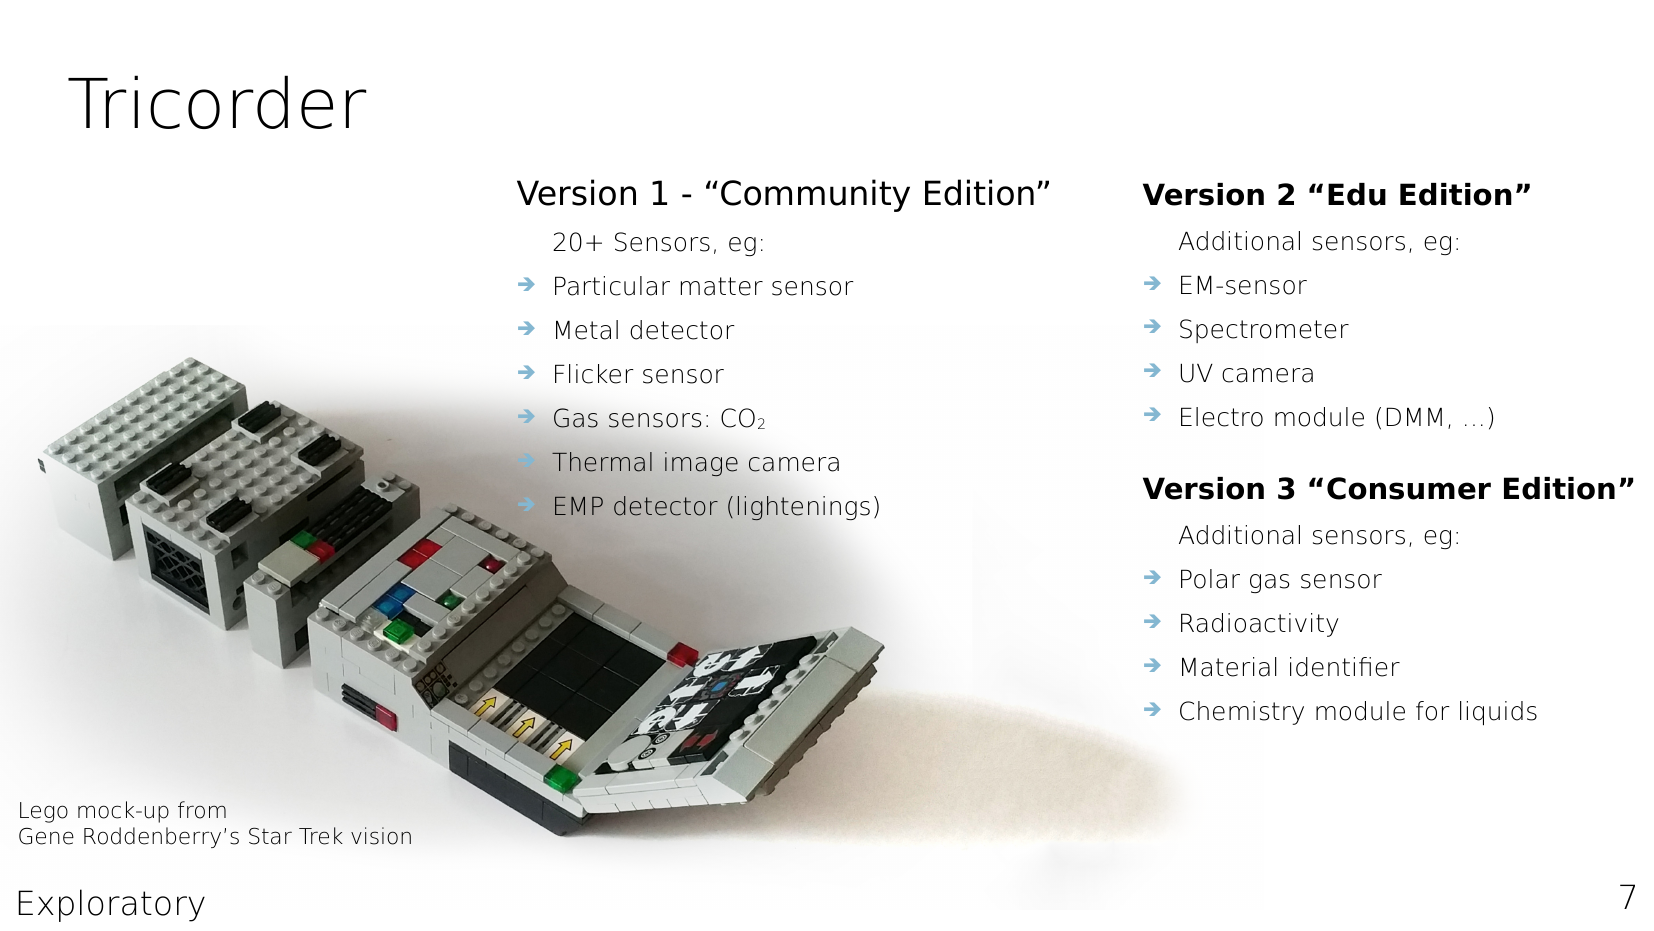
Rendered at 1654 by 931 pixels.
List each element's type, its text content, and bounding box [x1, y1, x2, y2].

picture [0, 325, 1264, 910]
title Tricorder [67, 64, 402, 145]
text_box 7 [1366, 871, 1654, 925]
text_box Version 1 - “Community Edition” 20+ Sensors, eg: Particular matter sensor Metal detector Flicker sensor Gas sensors: CO2 Thermal image camera EMP detector (lightenings) [501, 148, 1087, 579]
text_box Version 3 “Consumer Edition” Additional sensors, eg: Polar gas sensor Radioactivity Material identifier Chemistry module for liquids [1127, 465, 1654, 780]
text_box Lego mock-up from Gene Roddenberry’s Star Trek vision [2, 773, 438, 875]
text_box Exploratory [0, 876, 288, 931]
text_box Version 2 “Edu Edition” Additional sensors, eg: EM-sensor Spectrometer UV camera Electro module (DMM, ...) [1127, 153, 1583, 448]
